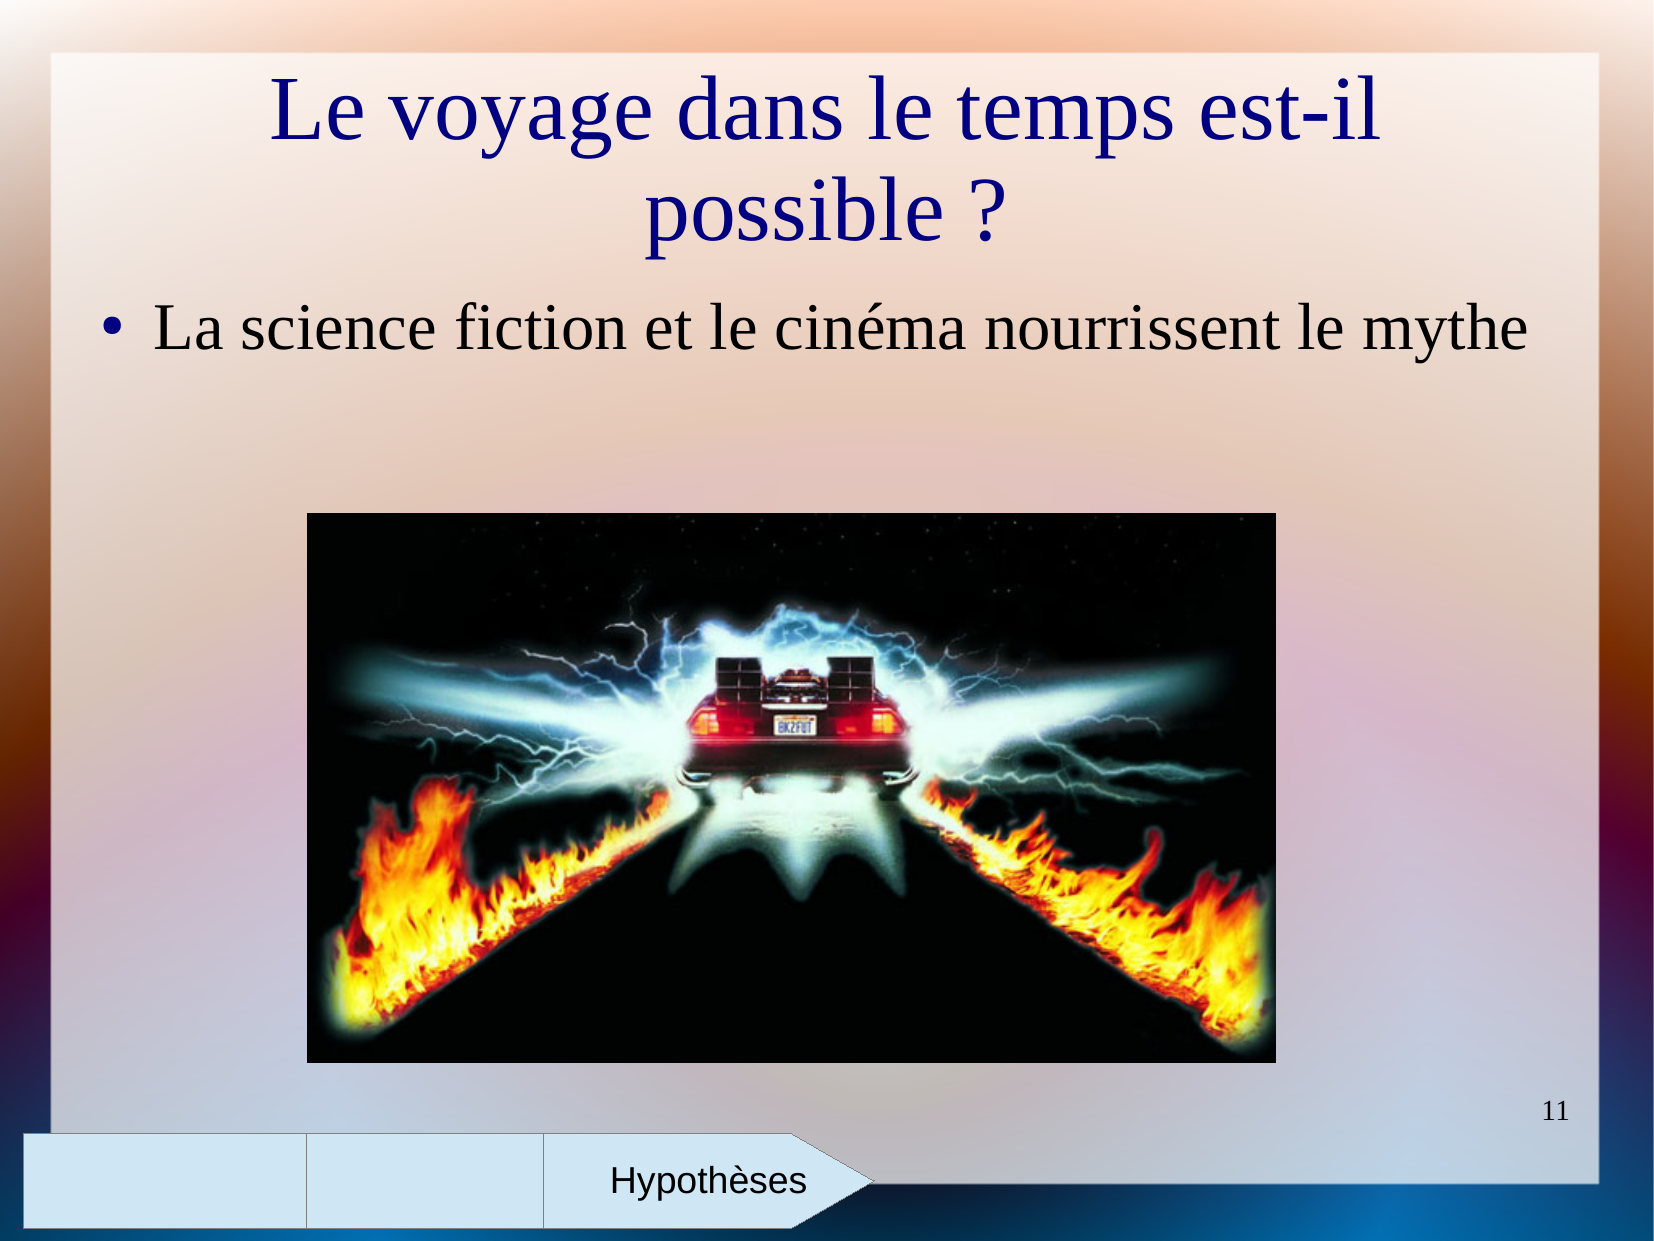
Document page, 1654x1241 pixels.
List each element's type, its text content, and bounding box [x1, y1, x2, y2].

title Le voyage dans le temps est-il possible ? [82, 55, 1571, 263]
text_box Hypothèses [543, 1133, 875, 1229]
picture [0, 0, 1654, 1241]
list La science fiction et le cinéma nourrissent le mythe [82, 290, 1571, 1109]
text_box [23, 1133, 543, 1229]
